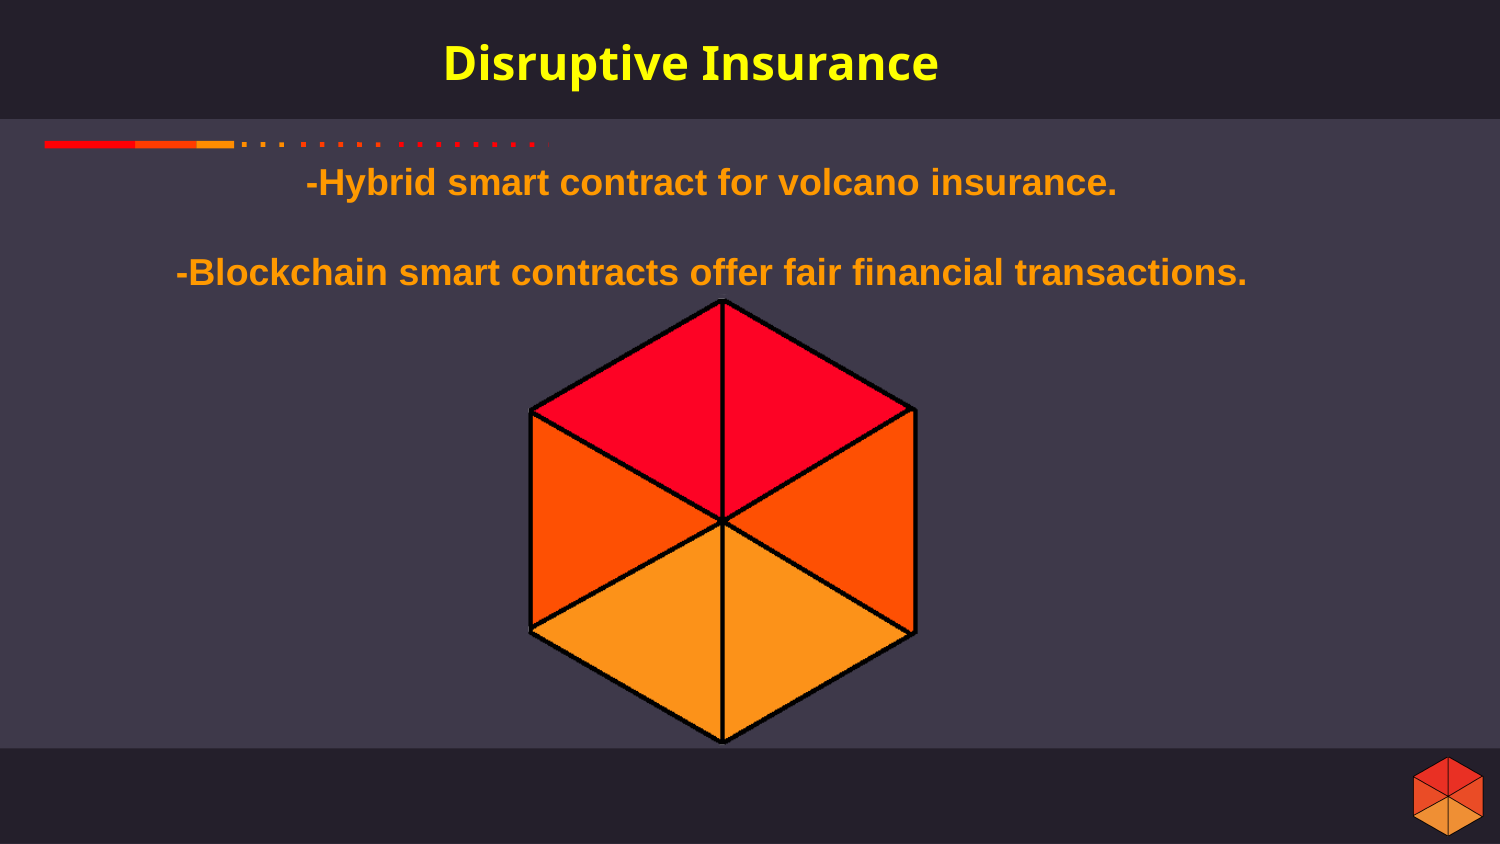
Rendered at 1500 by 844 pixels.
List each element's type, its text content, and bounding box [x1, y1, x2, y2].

text_box -Hybrid smart contract for volcano insurance. -Blockchain smart contracts offer fair financial transactions. [0, 151, 1463, 317]
picture [523, 317, 921, 748]
picture [1412, 755, 1484, 837]
title Disruptive Insurance [18, 17, 1479, 106]
